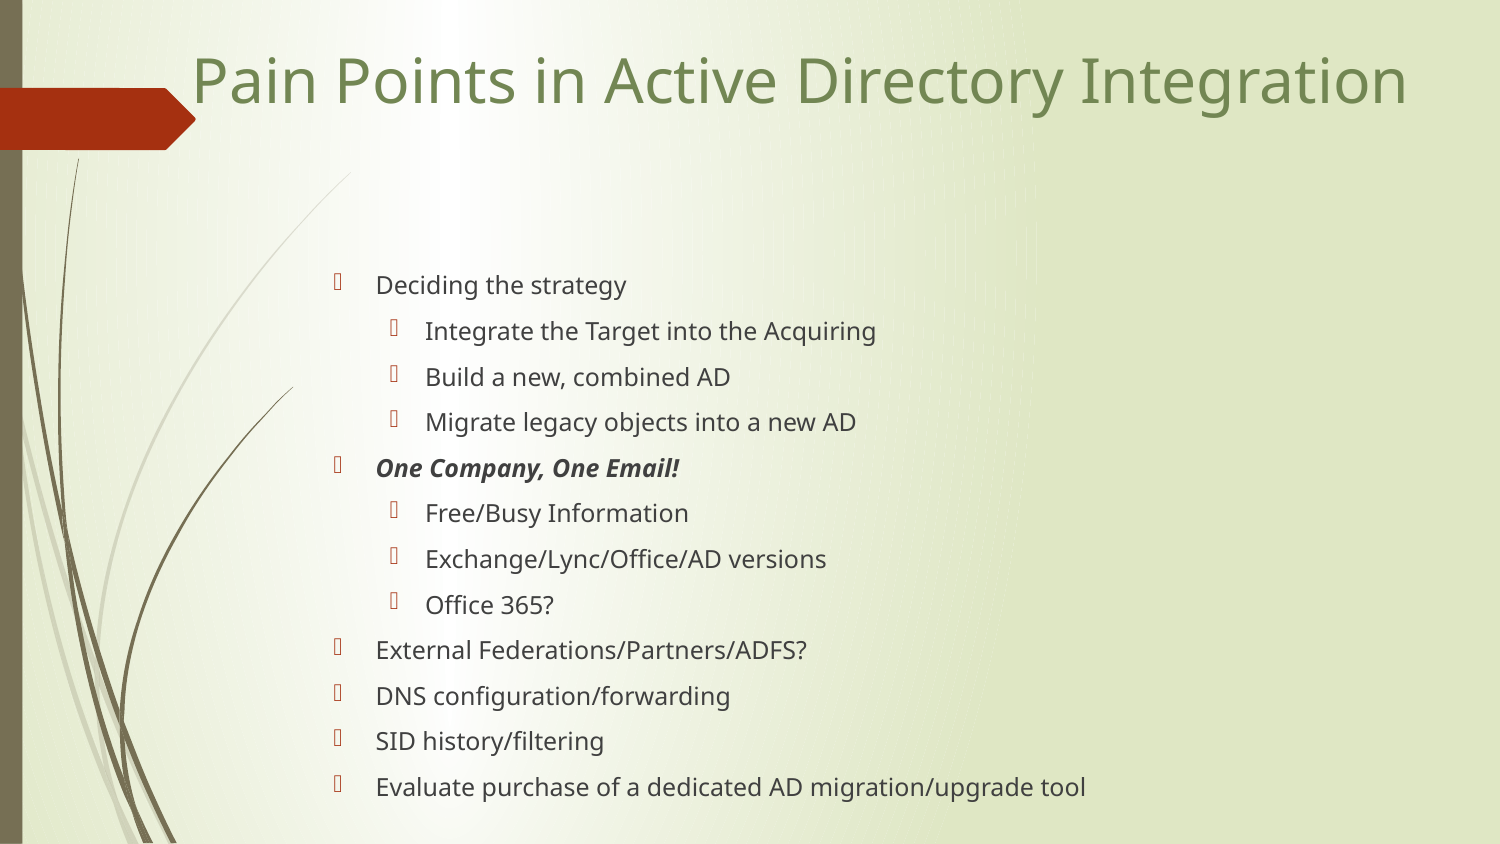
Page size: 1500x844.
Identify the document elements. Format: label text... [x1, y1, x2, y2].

list Deciding the strategy Integrate the Target into the Acquiring Build a new, combined AD Migrate legacy objects into a new AD One Company, One Email! Free/Busy Information Exchange/Lync/Office/AD versions Office 365? External Federations/Partners/ADFS? DNS configuration/forwarding SID history/filtering Evaluate purchase of a dedicated AD migration/upgrade tool [318, 262, 1416, 728]
title Pain Points in Active Directory Integration [75, 33, 1425, 175]
